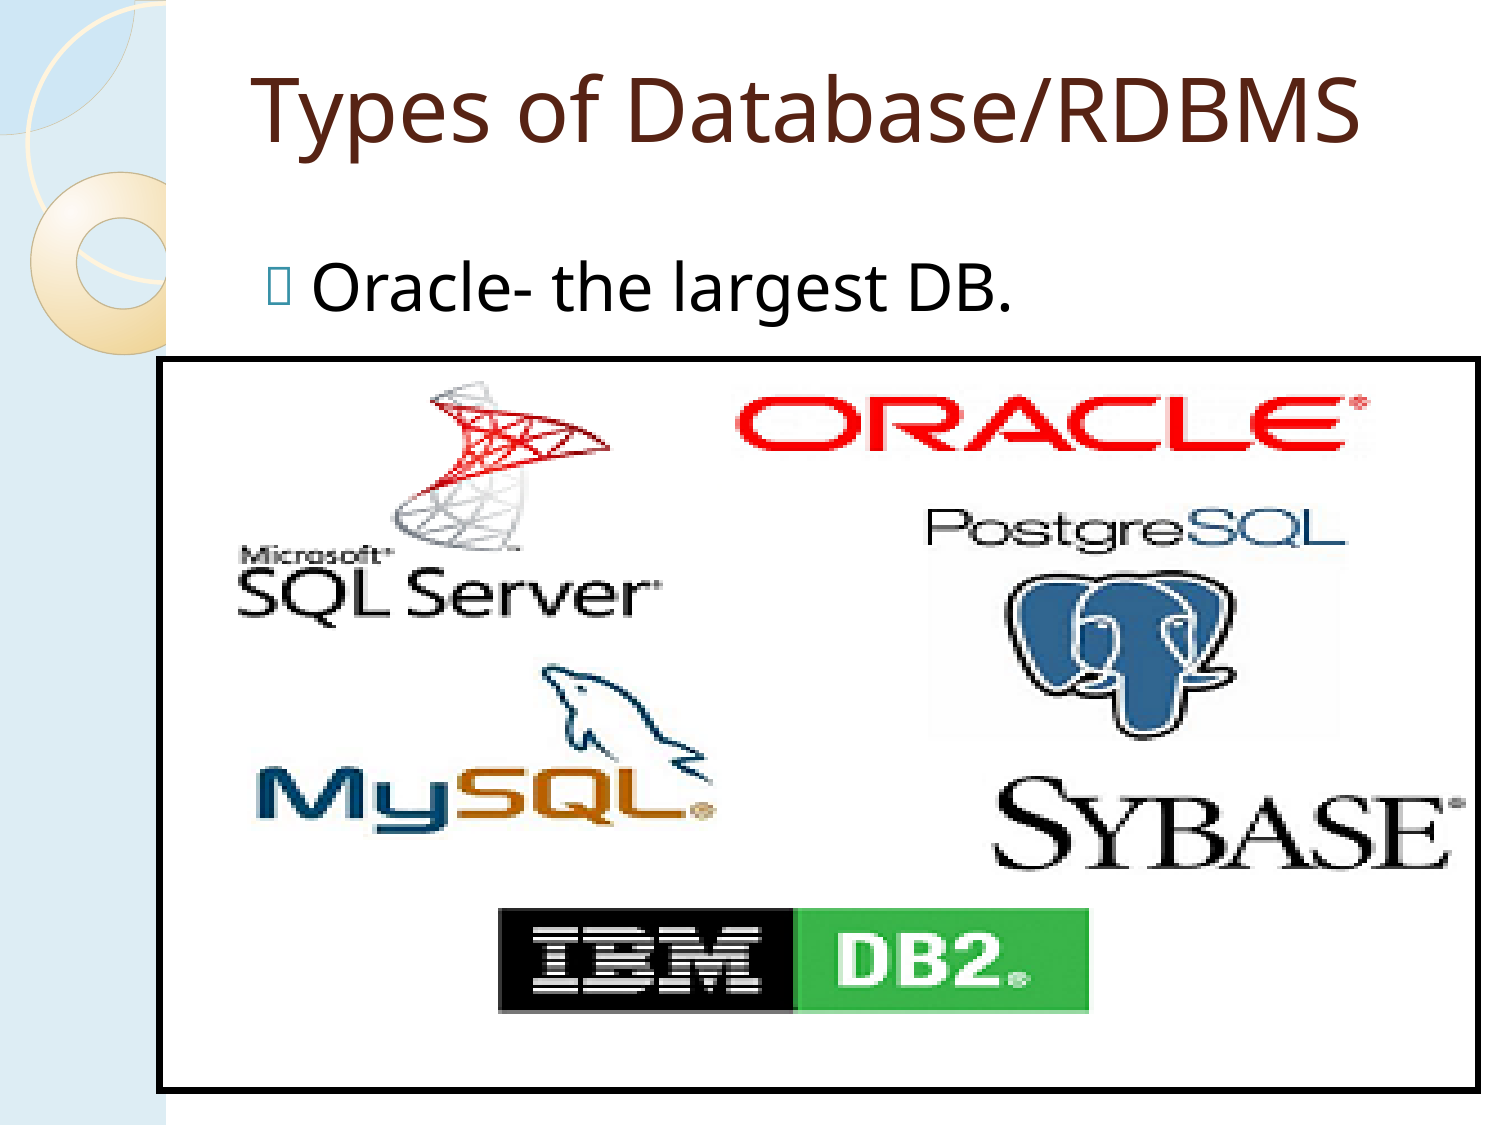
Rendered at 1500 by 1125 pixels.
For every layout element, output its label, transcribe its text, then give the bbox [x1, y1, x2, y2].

picture [162, 362, 1475, 1088]
title Types of Database/RDBMS [235, 45, 1466, 233]
list Oracle- the largest DB. [235, 237, 1466, 356]
